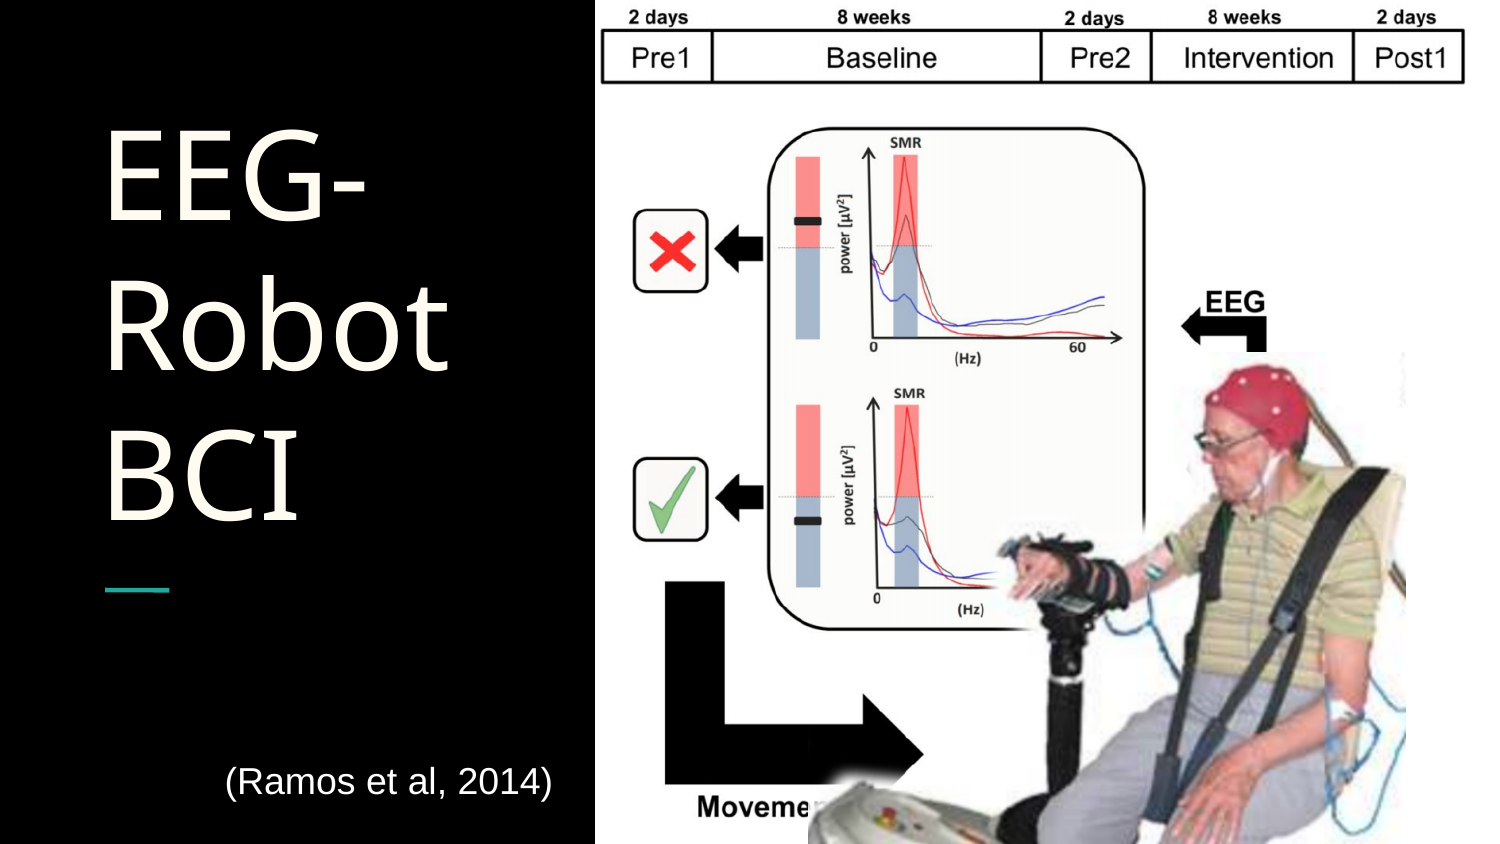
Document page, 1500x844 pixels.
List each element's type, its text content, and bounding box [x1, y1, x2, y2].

title EEG- Robot BCI [84, 310, 595, 561]
picture [595, 0, 1500, 844]
text_box (Ramos et al, 2014) [40, 742, 569, 832]
